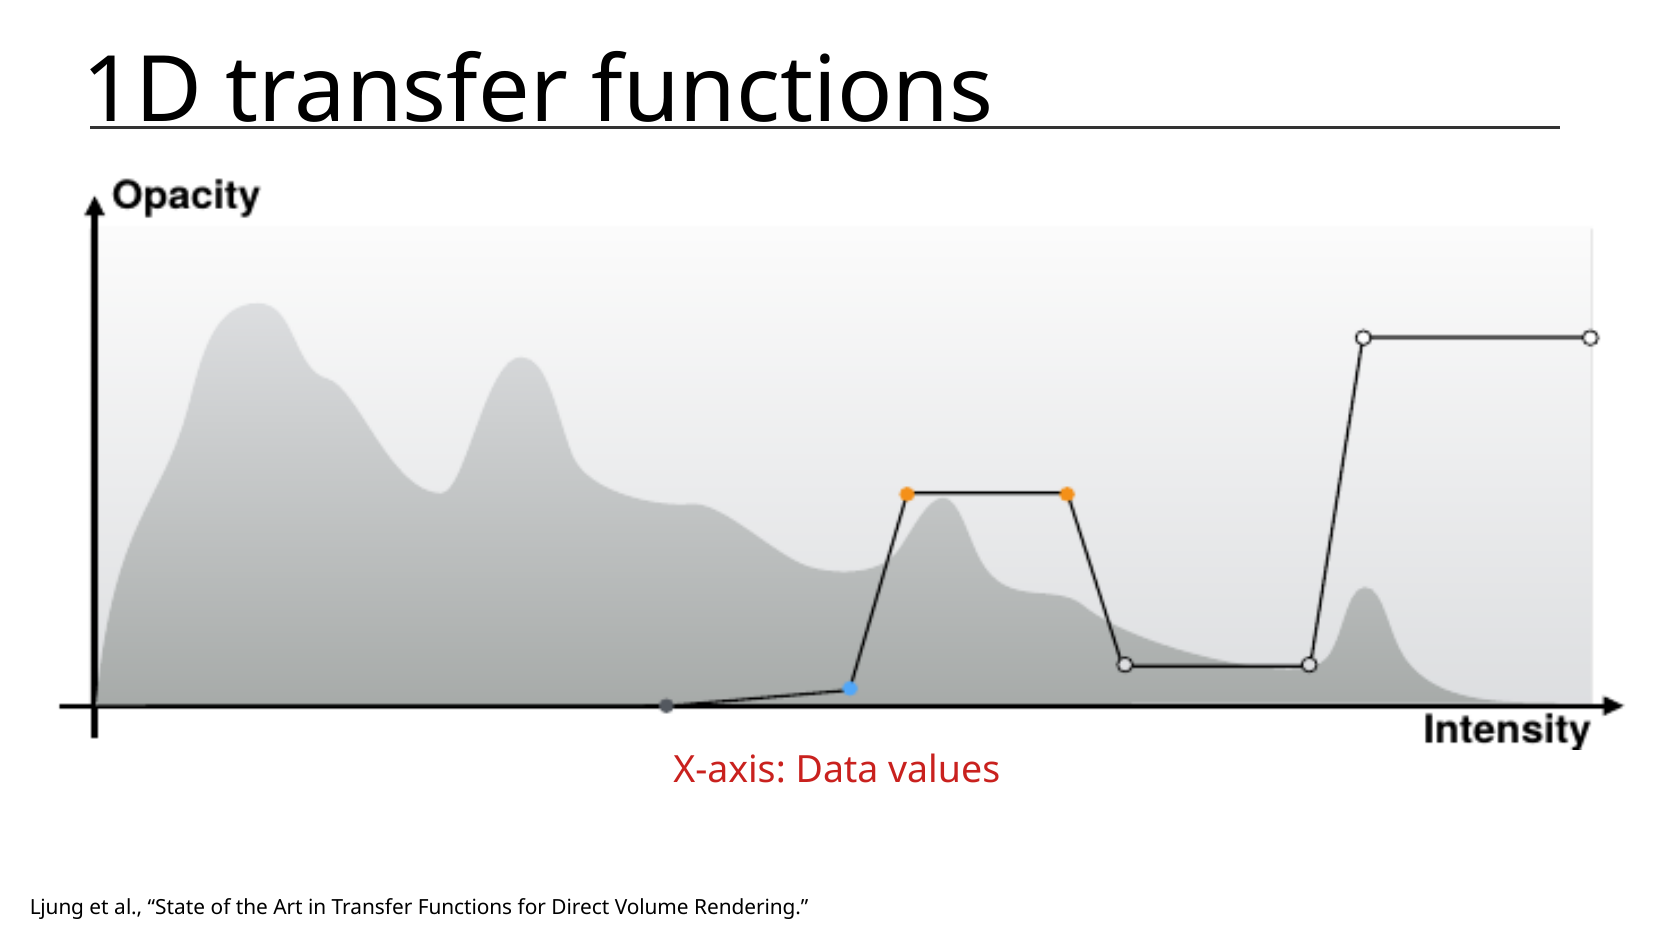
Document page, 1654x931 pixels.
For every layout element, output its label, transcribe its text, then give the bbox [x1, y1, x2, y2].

title 1D transfer functions [82, 32, 1571, 140]
text_box X-axis: Data values [658, 735, 1024, 795]
picture [42, 166, 1632, 751]
text_box Ljung et al., “State of the Art in Transfer Functions for Direct Volume Rendering.” [15, 885, 848, 925]
